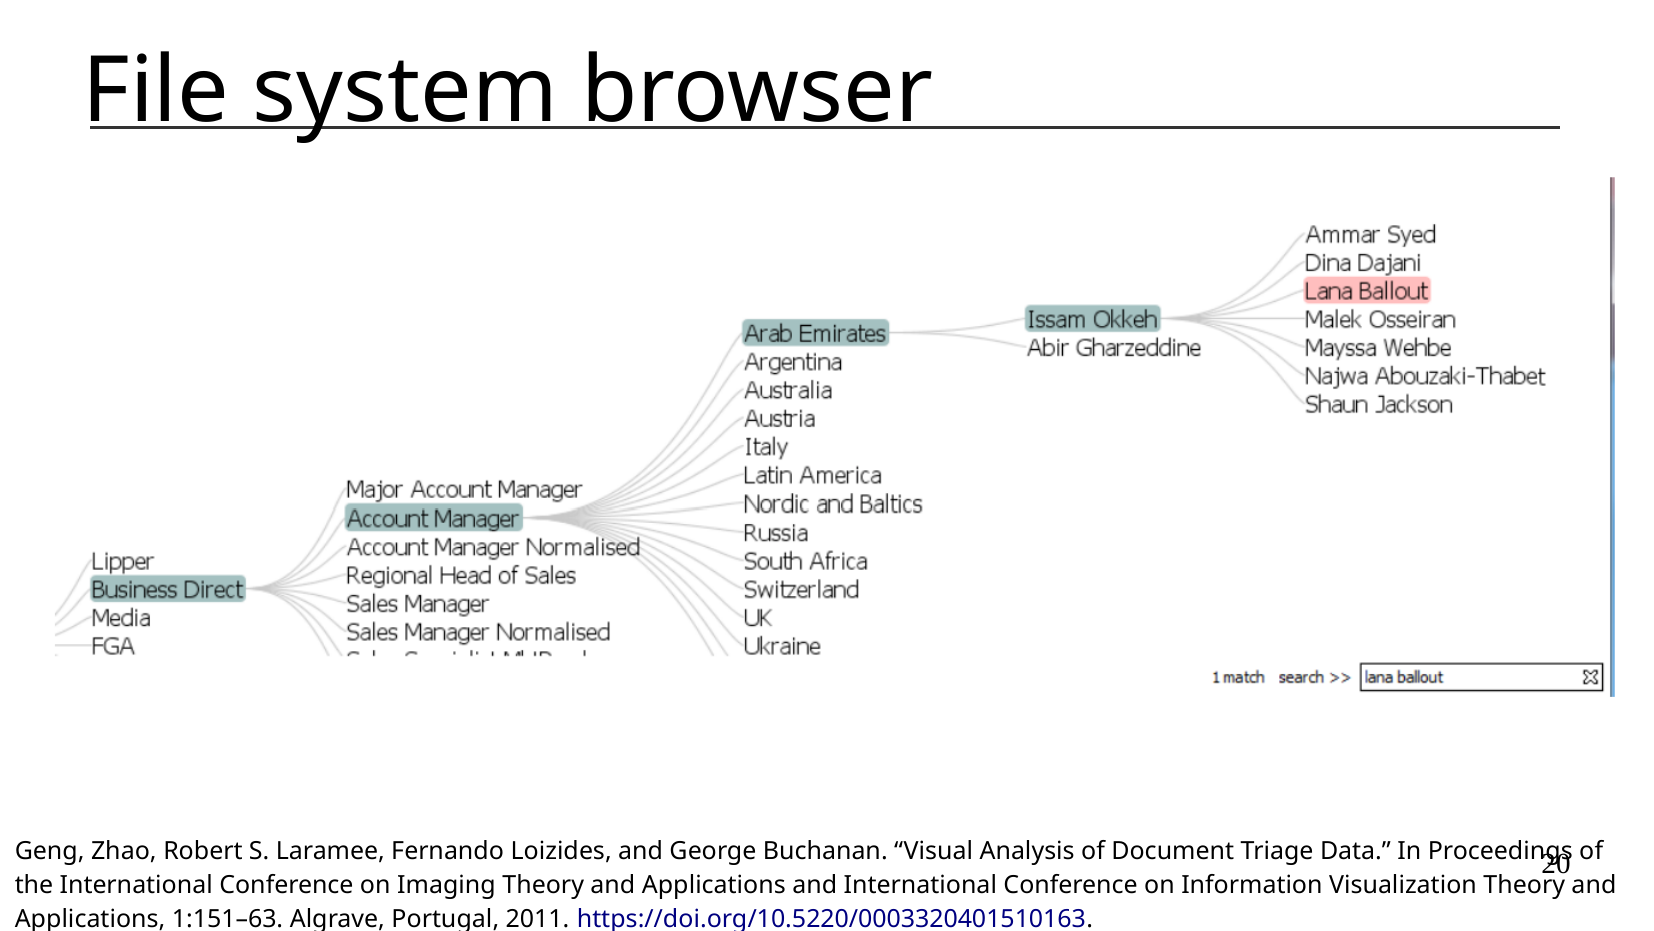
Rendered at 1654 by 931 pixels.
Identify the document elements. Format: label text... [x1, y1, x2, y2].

text_box Geng, Zhao, Robert S. Laramee, Fernando Loizides, and George Buchanan. “Visual Analysis of Document Triage Data.” In Proceedings of the International Conference on Imaging Theory and Applications and International Conference on Information Visualization Theory and Applications, 1:151–63. Algrave, Portugal, 2011. https://doi.org/10.5220/0003320401510163. [0, 825, 1654, 930]
picture [23, 159, 1633, 706]
title File system browser [82, 32, 1571, 140]
